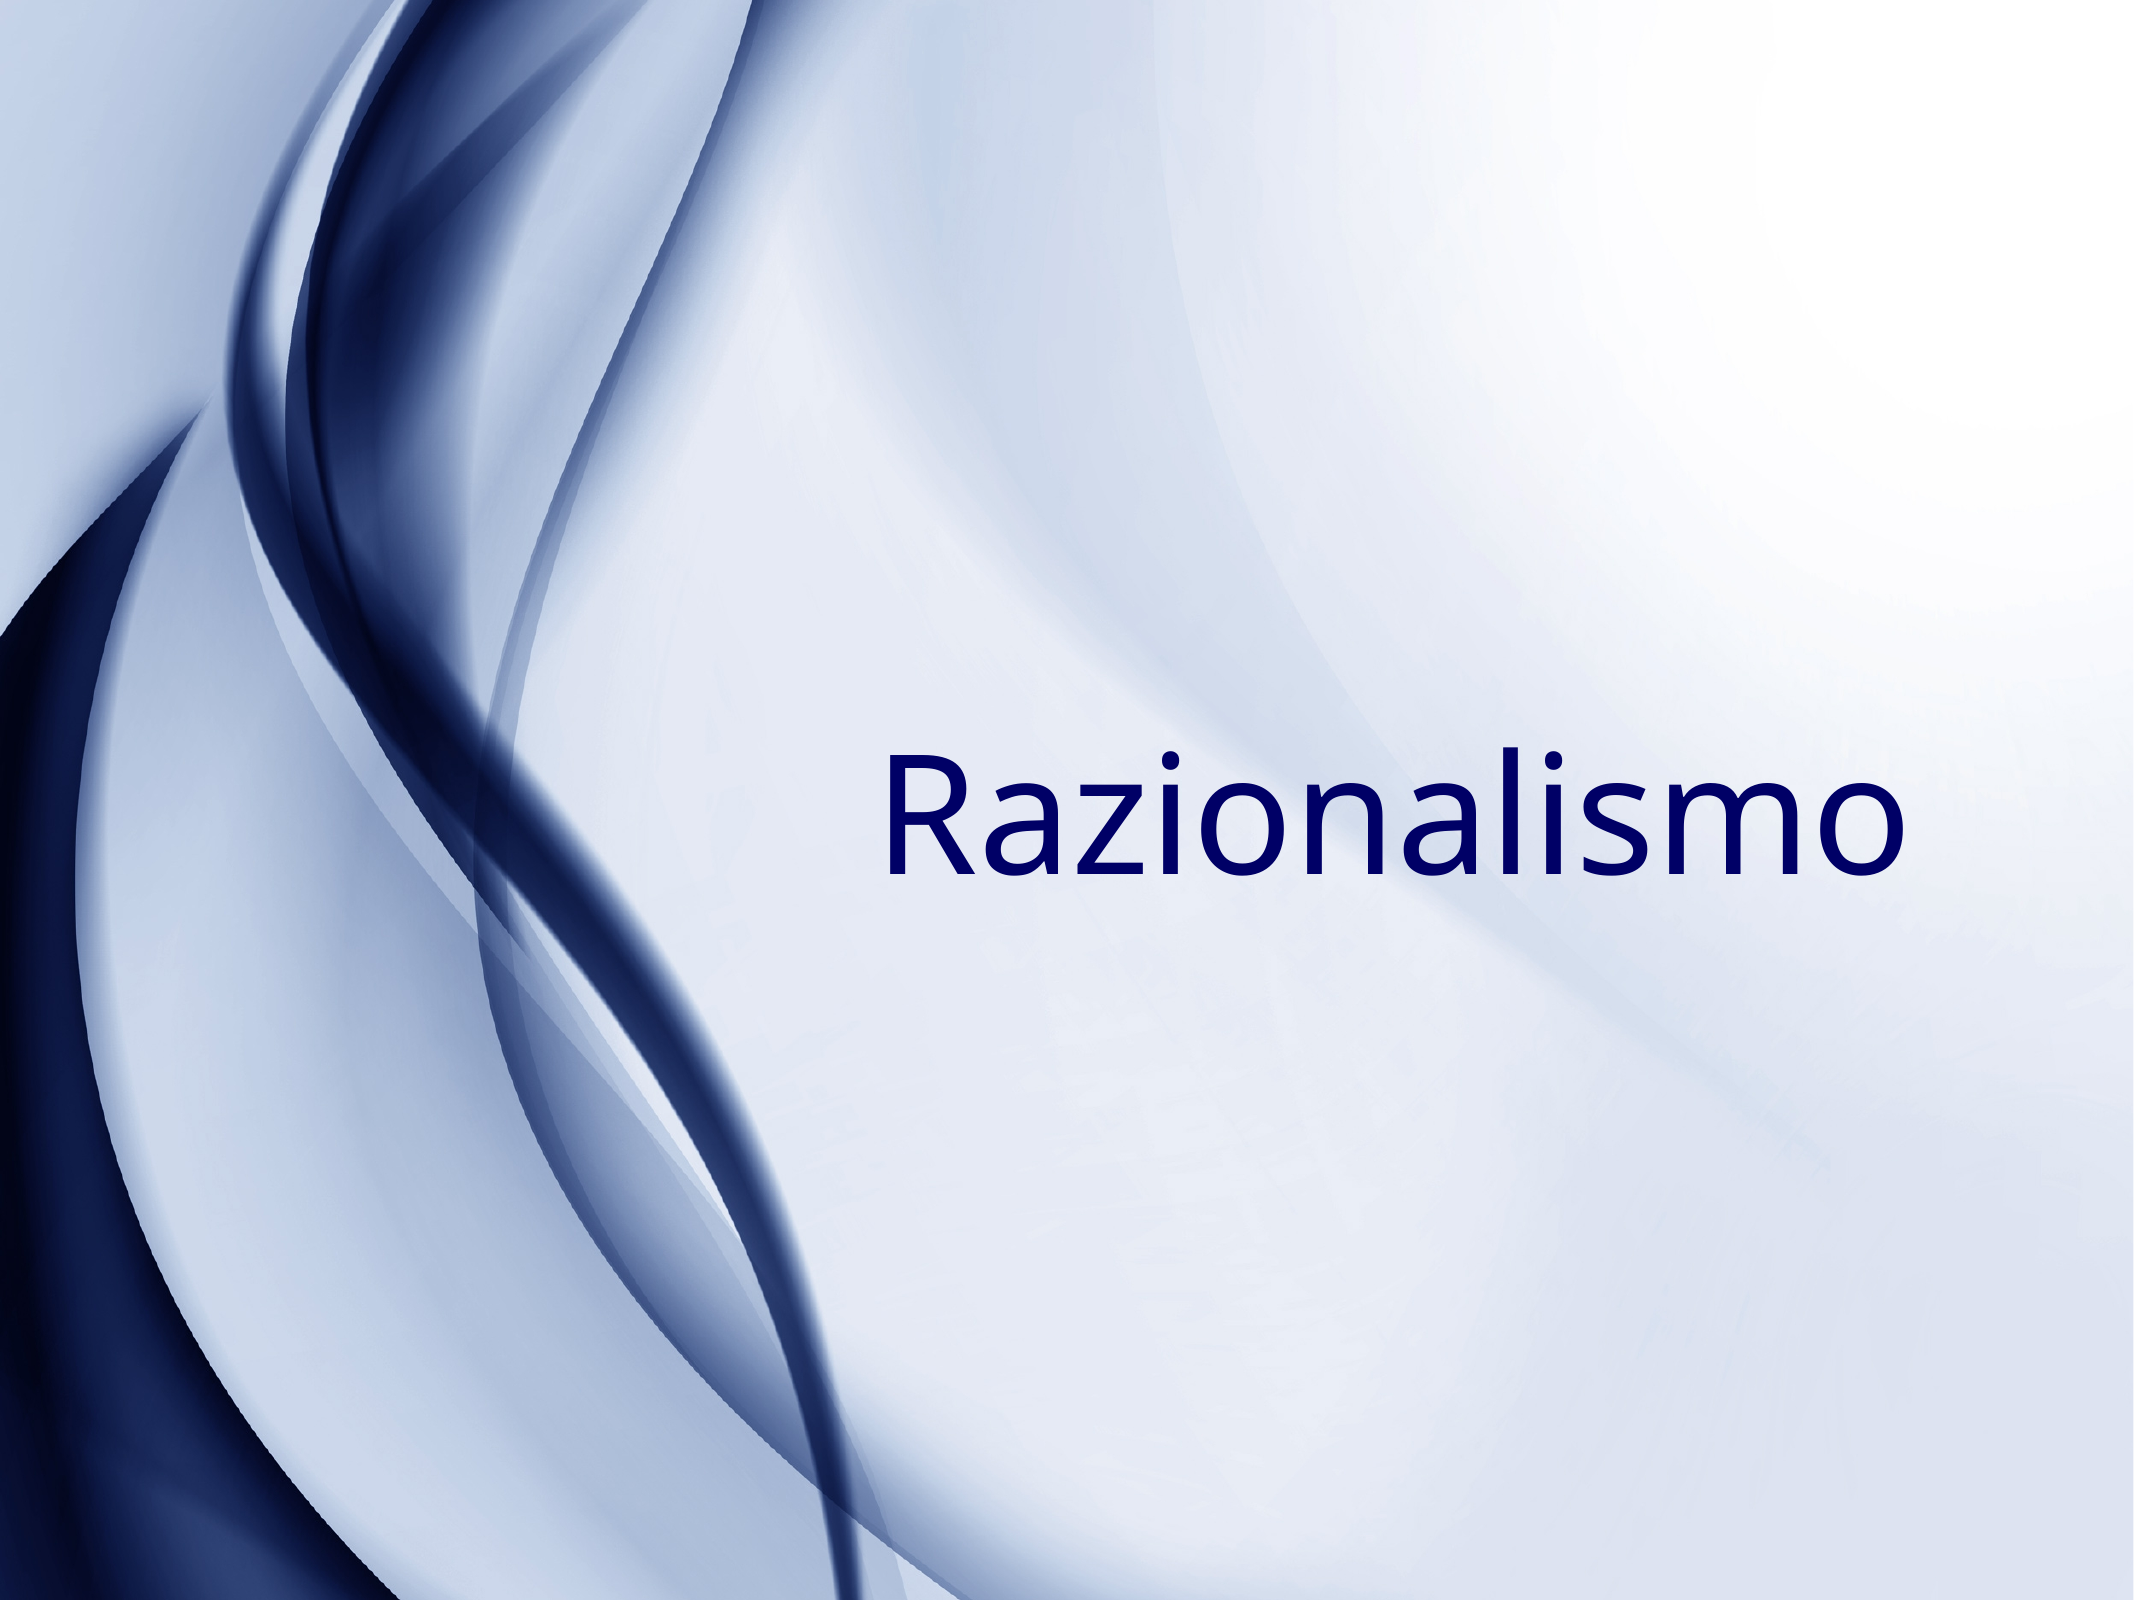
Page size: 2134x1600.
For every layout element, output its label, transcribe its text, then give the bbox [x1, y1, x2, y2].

title Razionalismo [779, 696, 2008, 919]
picture [0, 0, 2134, 1600]
